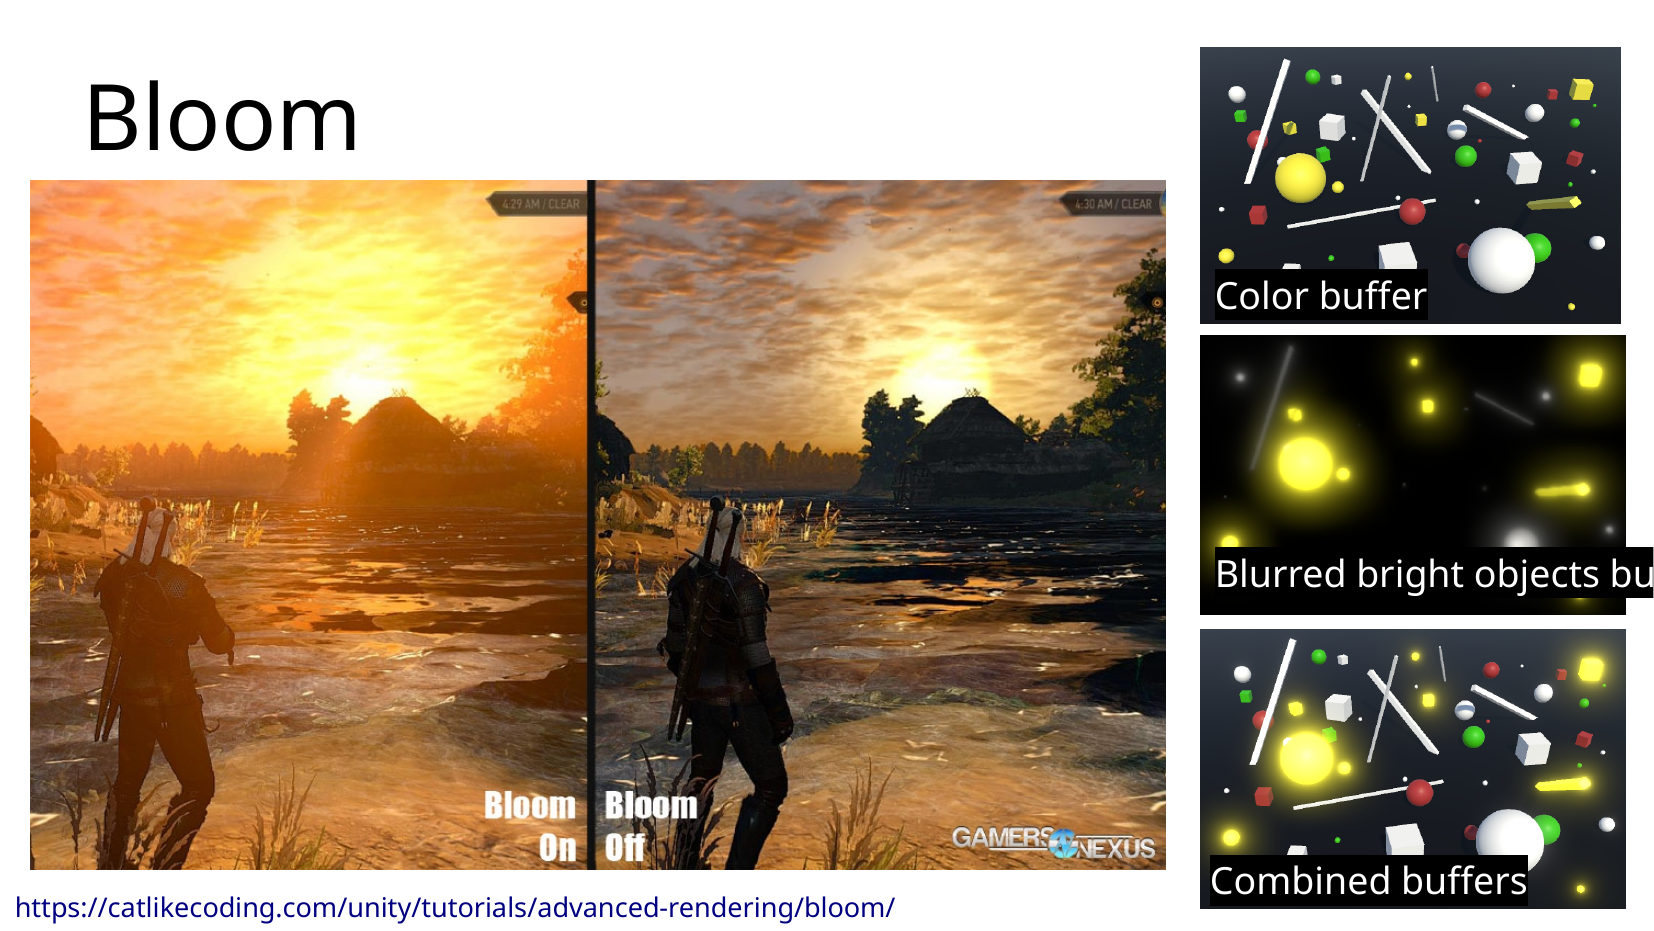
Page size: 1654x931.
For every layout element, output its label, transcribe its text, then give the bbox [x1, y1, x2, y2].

picture [1200, 47, 1621, 324]
text_box Blurred bright objects buffer [1200, 540, 1610, 602]
picture [1200, 629, 1626, 909]
picture [1200, 335, 1626, 616]
picture [1615, 569, 1626, 585]
title Bloom [82, 37, 1571, 193]
text_box https://catlikecoding.com/unity/tutorials/advanced-rendering/bloom/ [0, 881, 1137, 931]
text_box Combined buffers [1195, 847, 1464, 909]
picture [30, 180, 1166, 871]
text_box Color buffer [1200, 262, 1390, 324]
